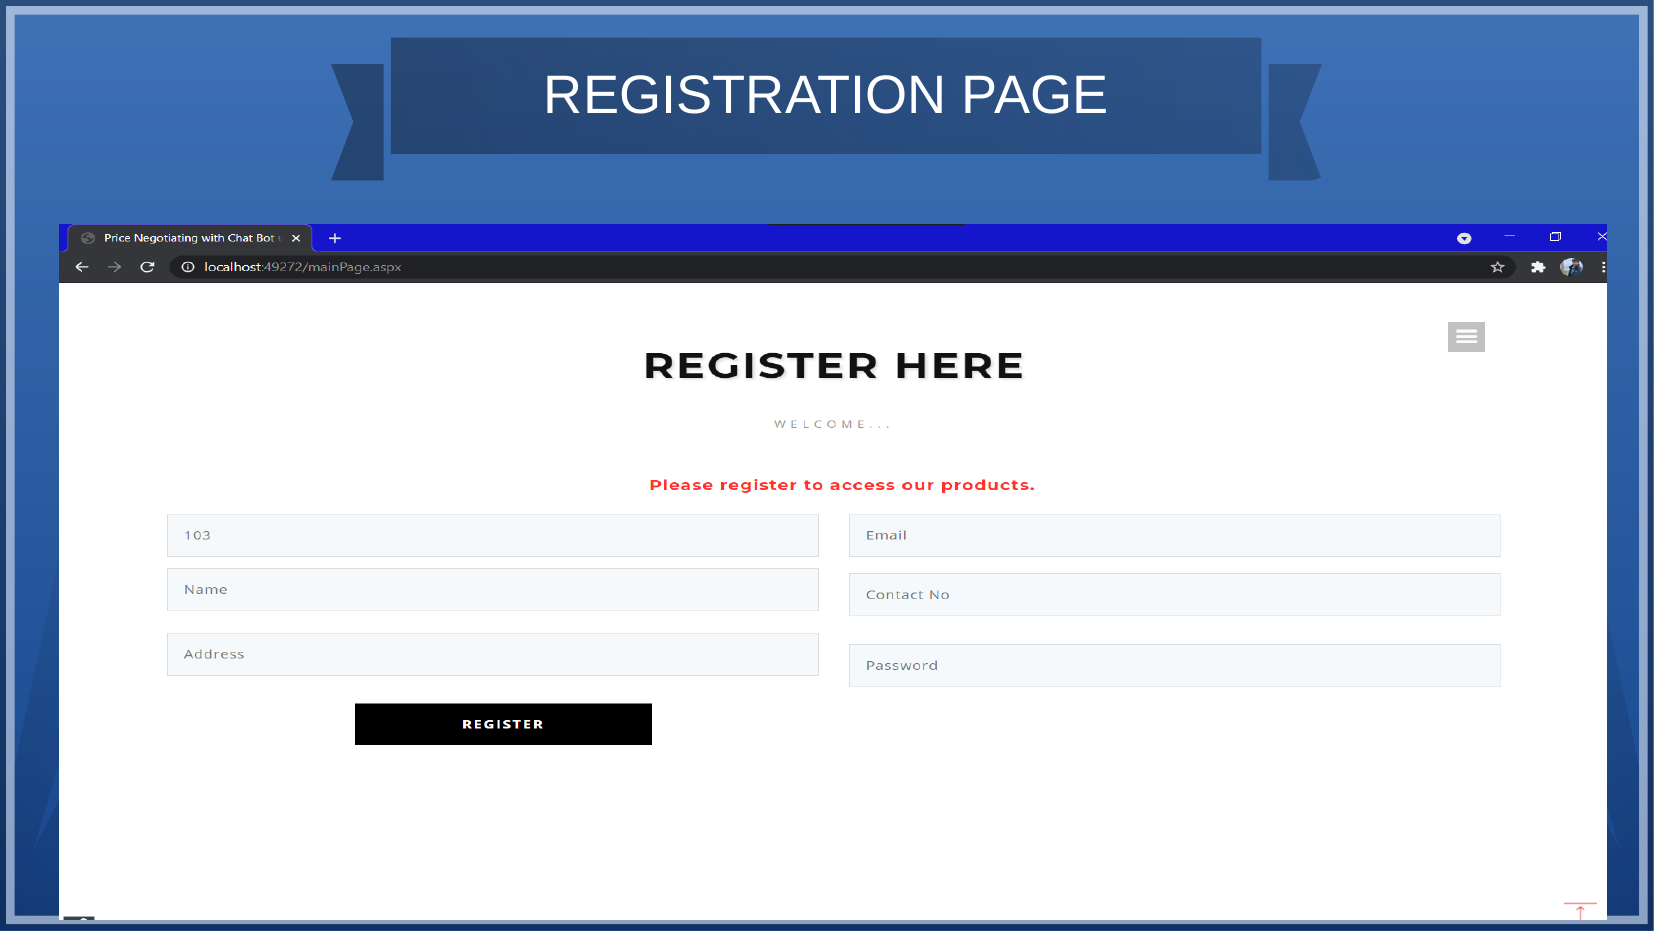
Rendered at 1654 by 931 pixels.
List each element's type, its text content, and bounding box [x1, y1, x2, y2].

title REGISTRATION PAGE [389, 35, 1264, 154]
picture [59, 224, 1607, 920]
